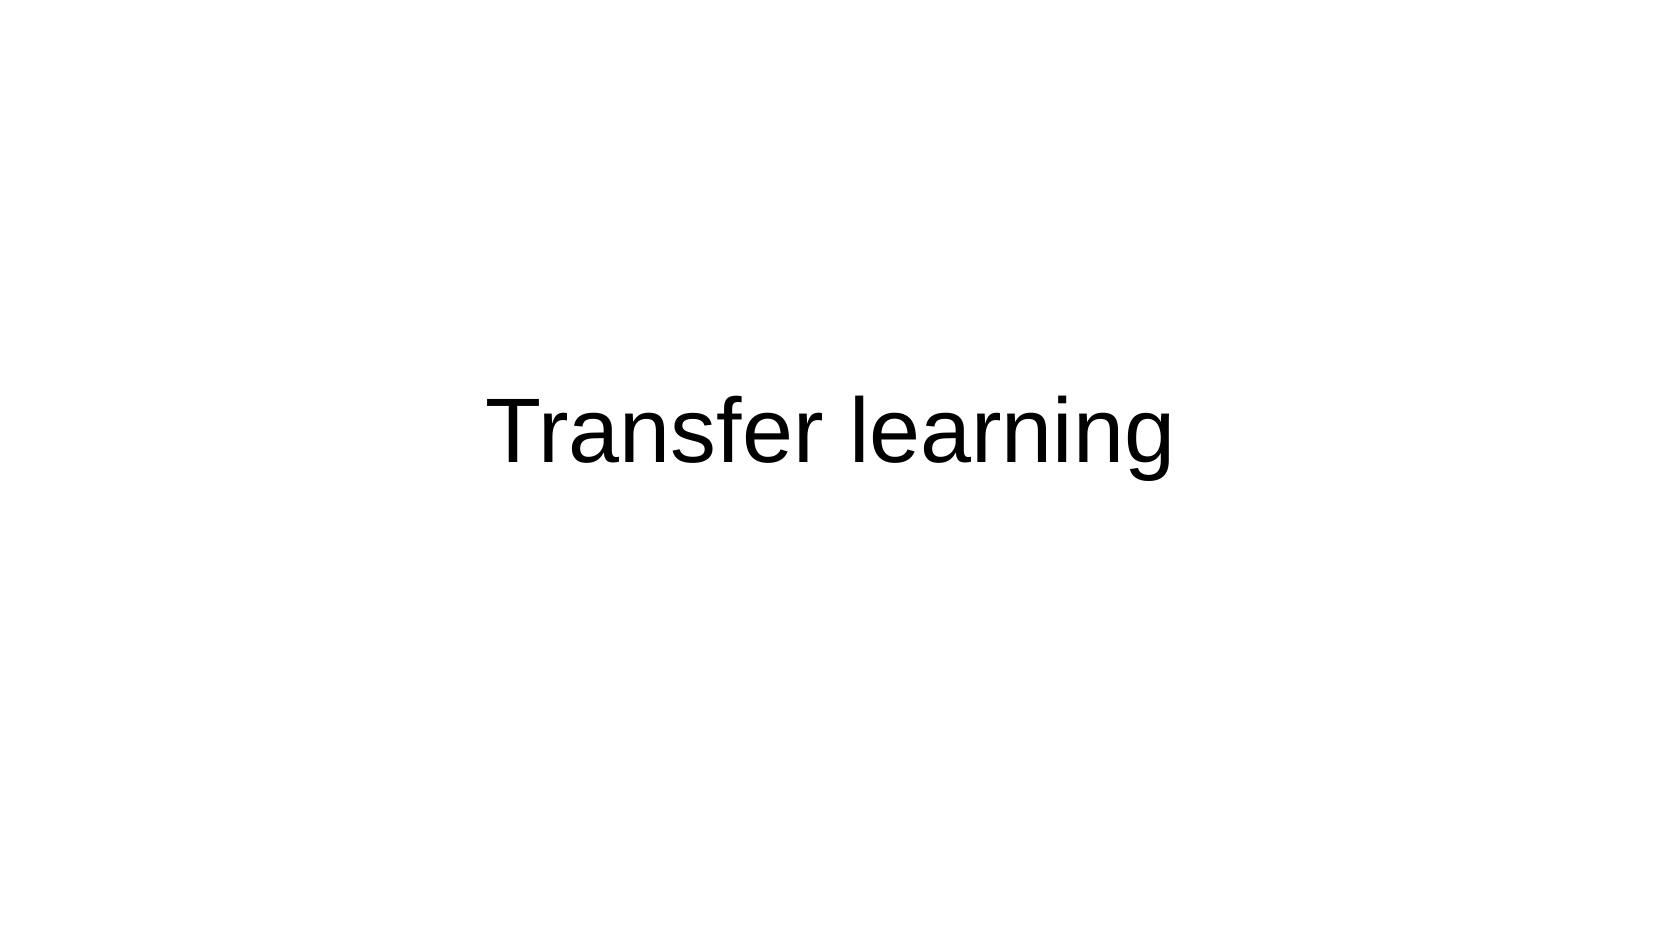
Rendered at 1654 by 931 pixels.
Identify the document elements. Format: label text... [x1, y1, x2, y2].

title Transfer learning [86, 352, 1576, 511]
